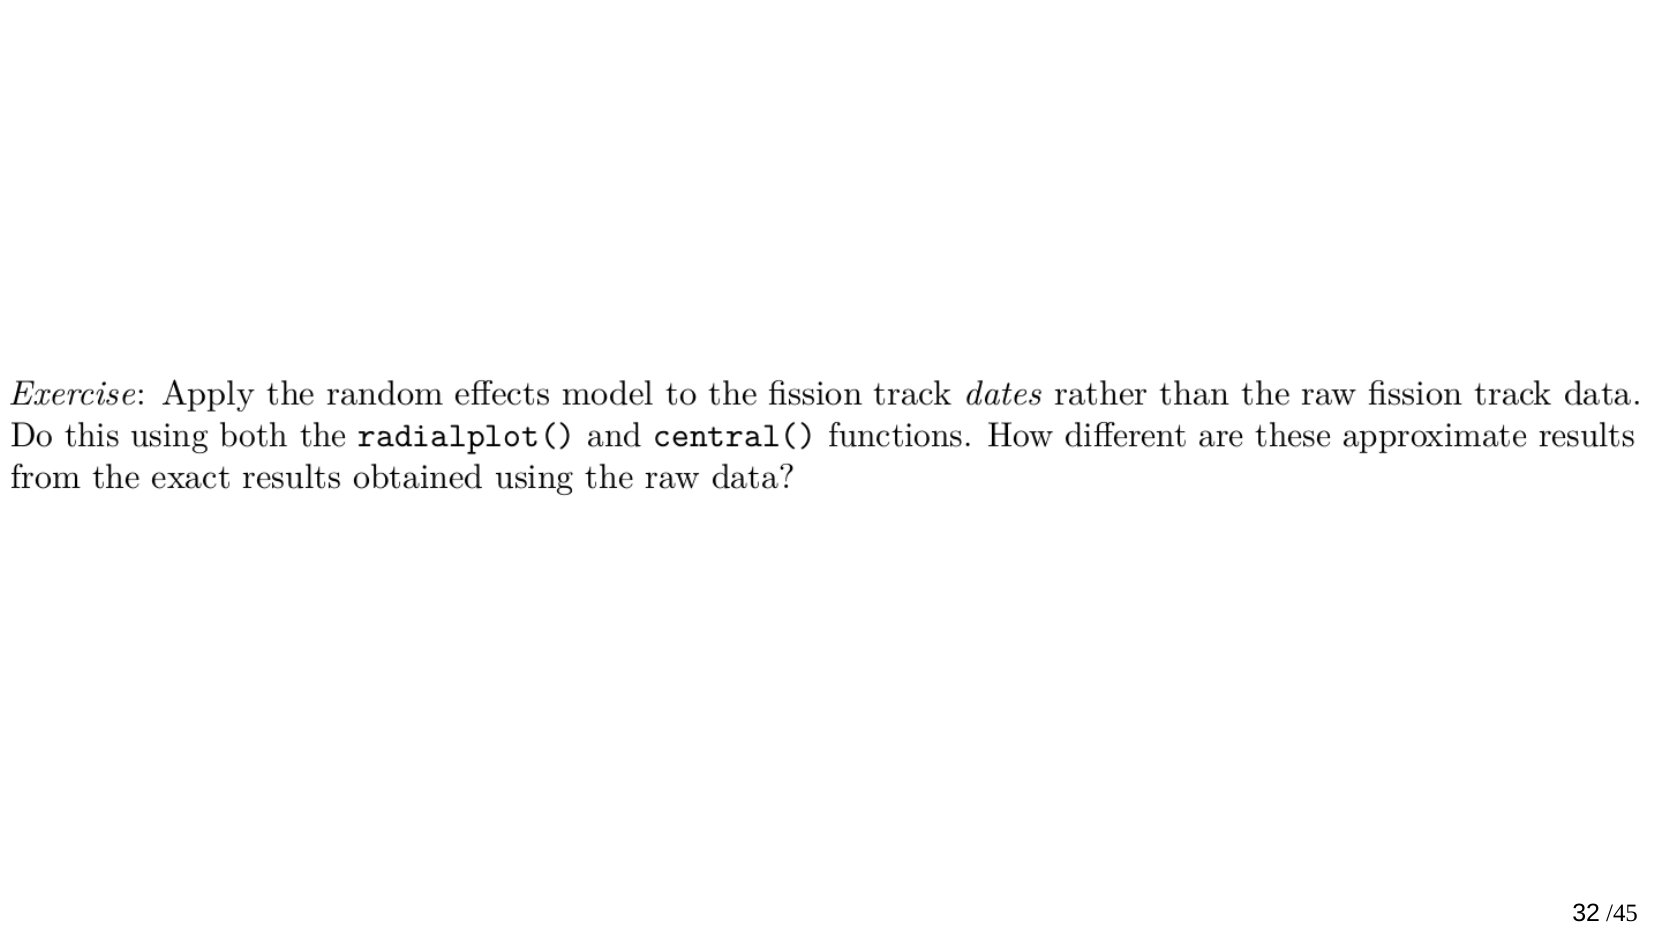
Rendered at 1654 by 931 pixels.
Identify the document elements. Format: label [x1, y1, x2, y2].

picture [0, 371, 1654, 502]
